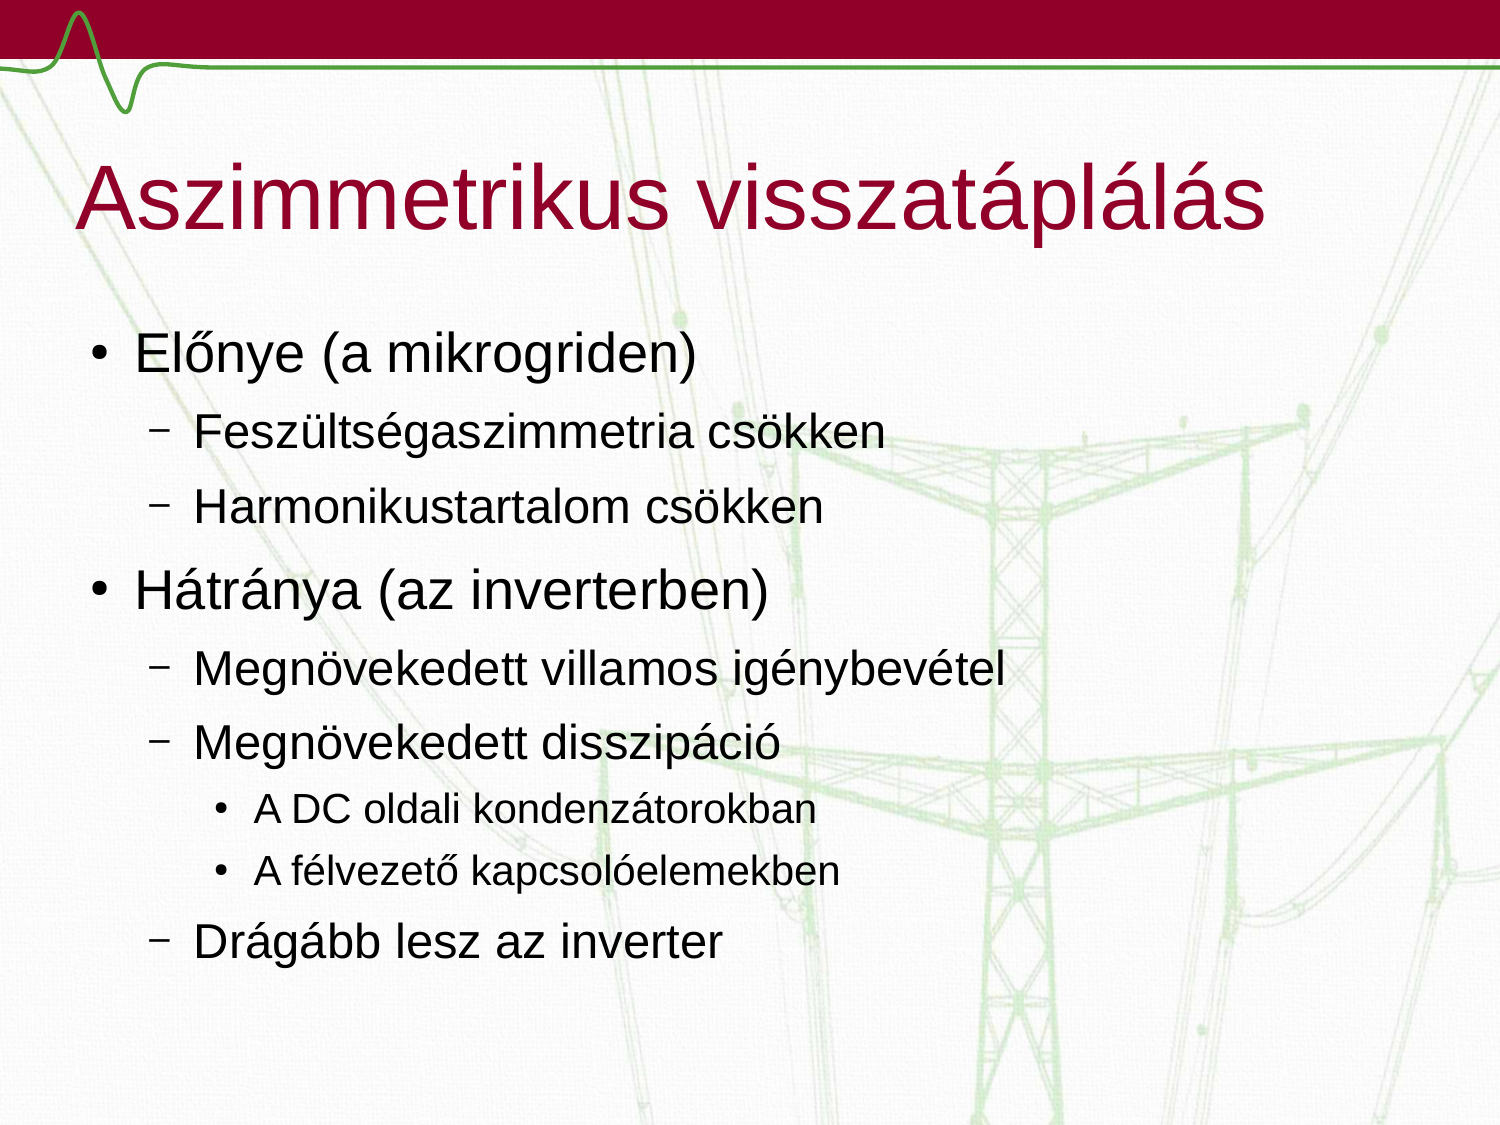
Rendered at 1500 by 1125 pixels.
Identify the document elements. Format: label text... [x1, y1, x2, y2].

picture [102, 59, 1500, 103]
title Aszimmetrikus visszatáplálás [75, 103, 1425, 292]
list Előnye (a mikrogriden) Feszültségaszimmetria csökken Harmonikustartalom csökken Hátránya (az inverterben) Megnövekedett villamos igénybevétel Megnövekedett disszipáció A DC oldali kondenzátorokban A félvezető kapcsolóelemekben Drágább lesz az inverter [75, 322, 1425, 975]
picture [0, 59, 53, 69]
picture [0, 59, 1500, 1125]
